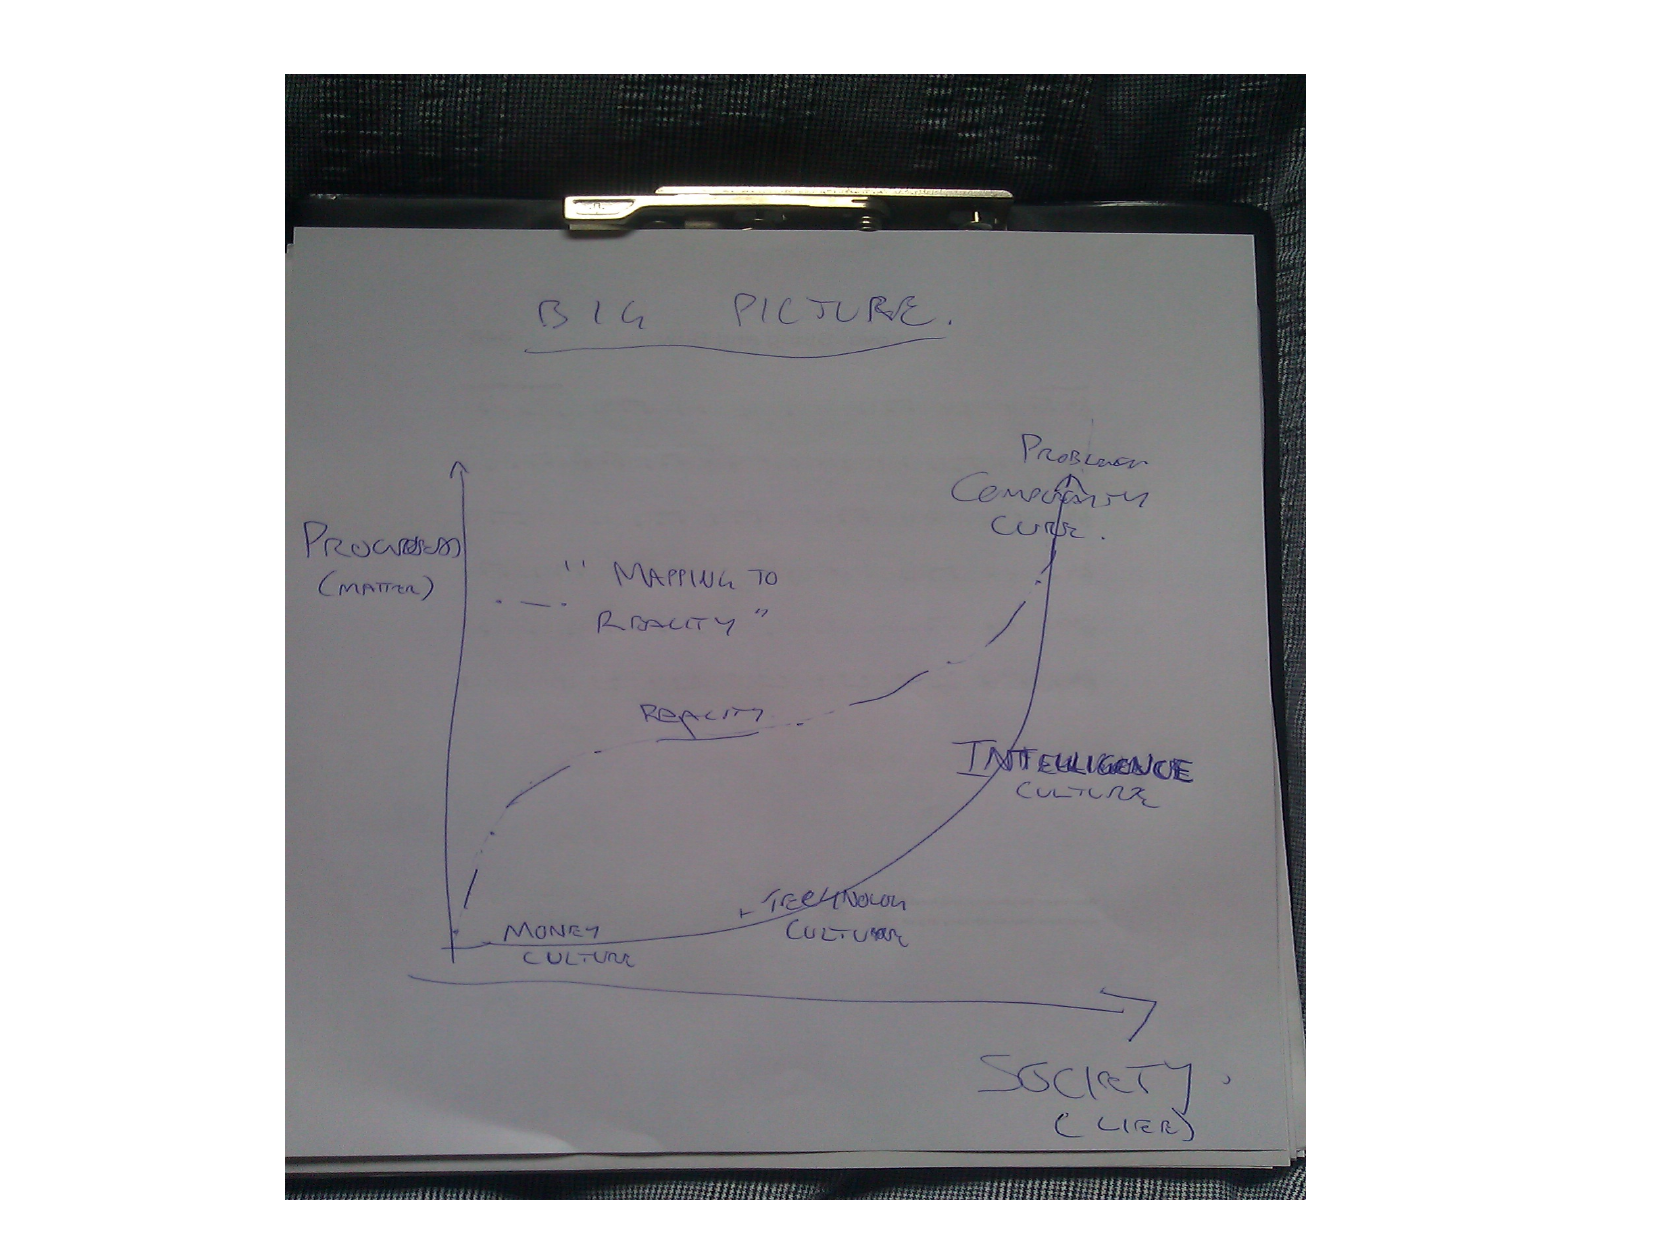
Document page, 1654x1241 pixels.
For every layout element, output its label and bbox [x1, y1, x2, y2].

picture [285, 74, 1306, 1201]
